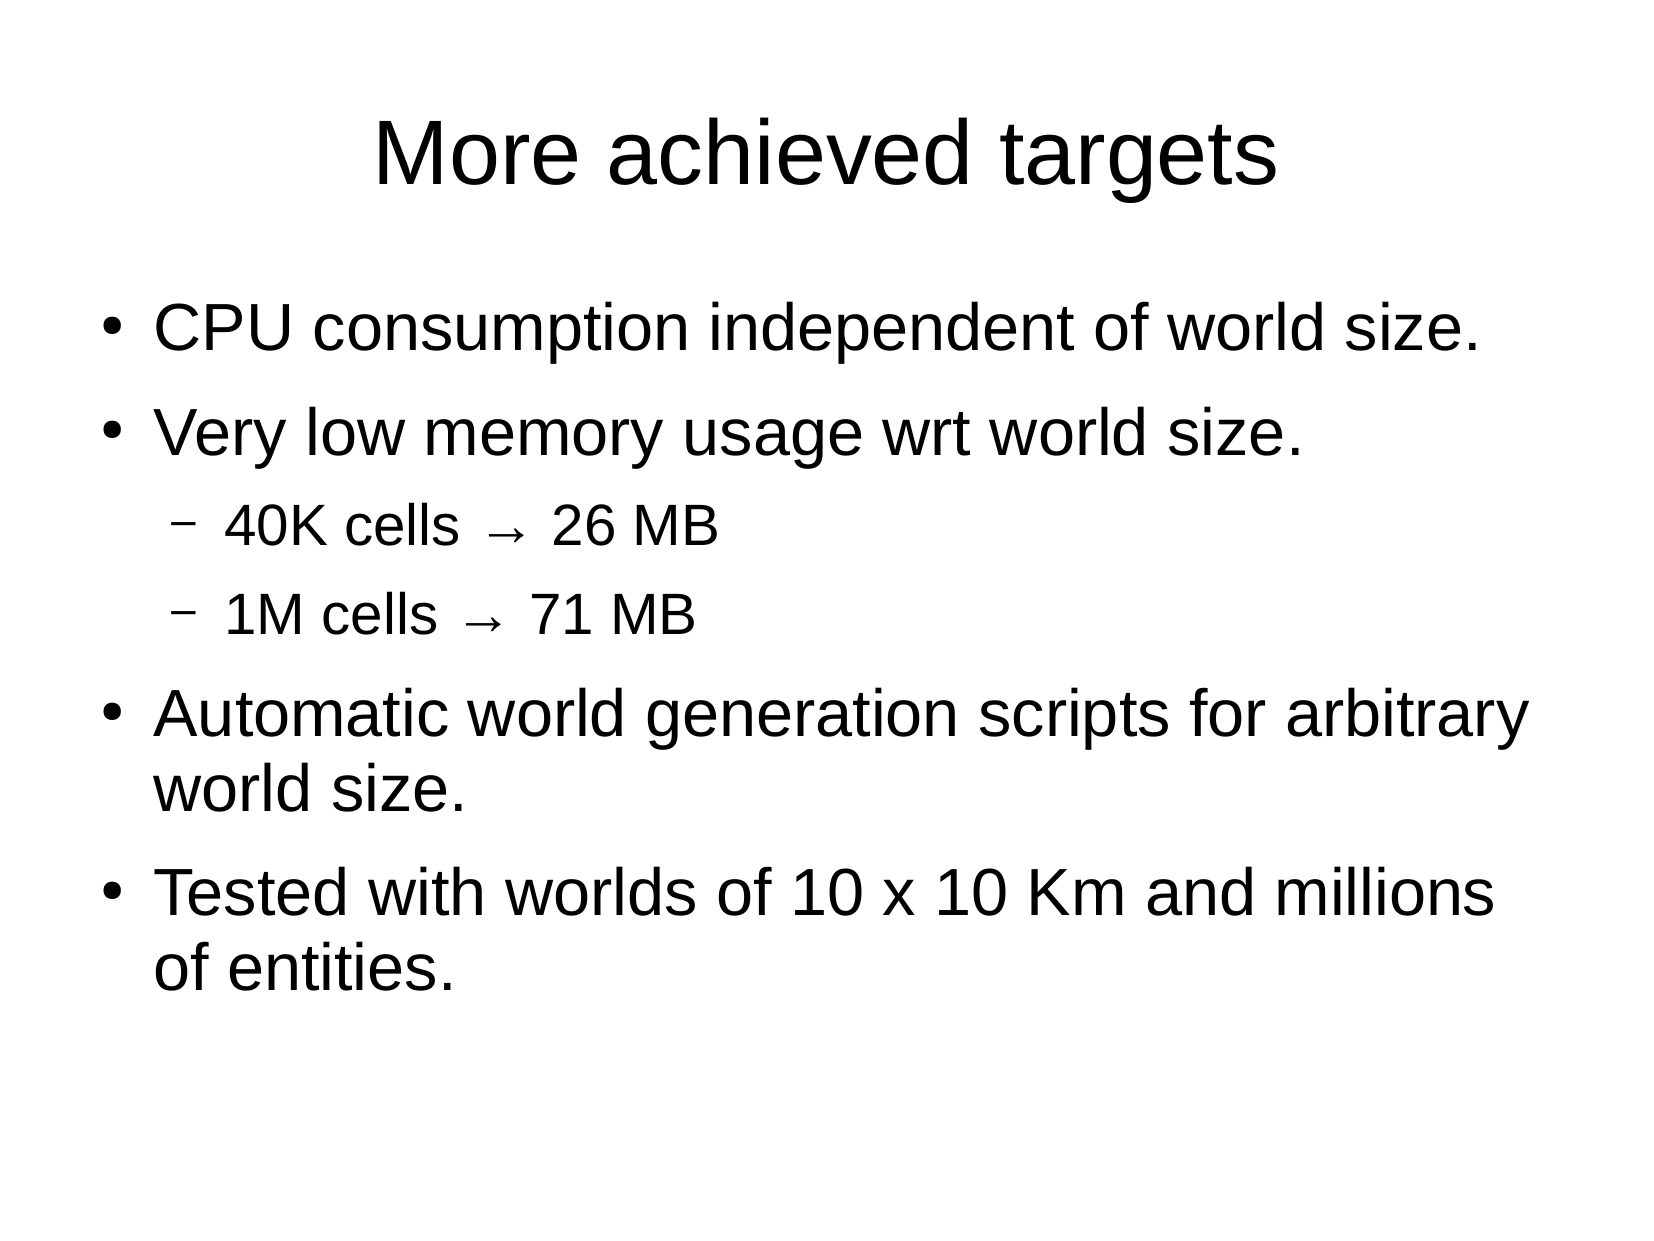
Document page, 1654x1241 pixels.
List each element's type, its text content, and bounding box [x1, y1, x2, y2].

title More achieved targets [82, 49, 1571, 257]
list CPU consumption independent of world size. Very low memory usage wrt world size. 40K cells → 26 MB 1M cells → 71 MB Automatic world generation scripts for arbitrary world size. Tested with worlds of 10 x 10 Km and millions of entities. [82, 290, 1571, 1010]
